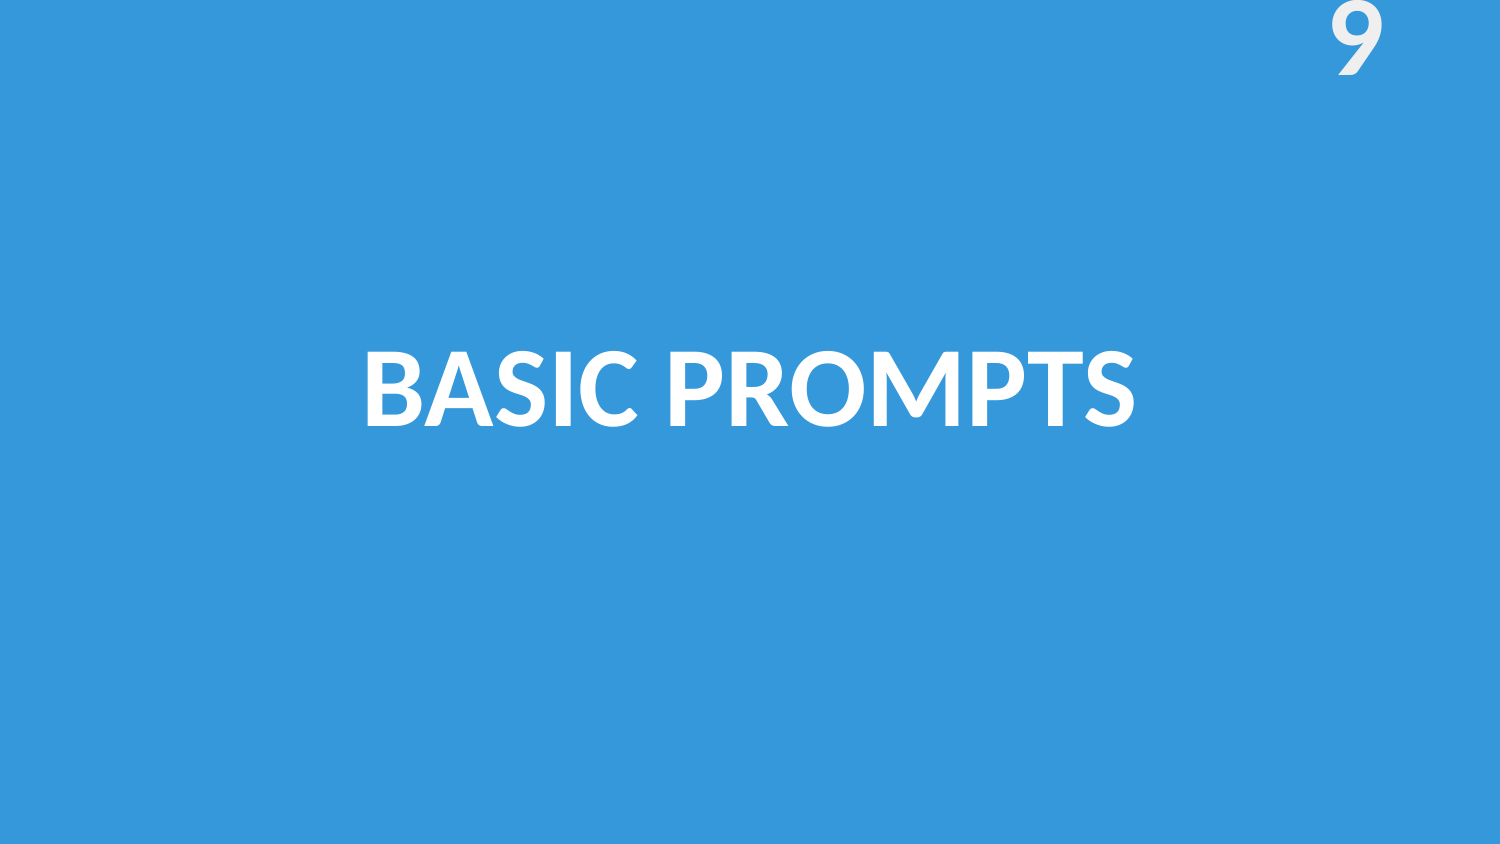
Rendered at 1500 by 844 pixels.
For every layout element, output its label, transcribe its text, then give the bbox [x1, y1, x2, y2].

title BASIC PROMPTS [83, 233, 1417, 529]
